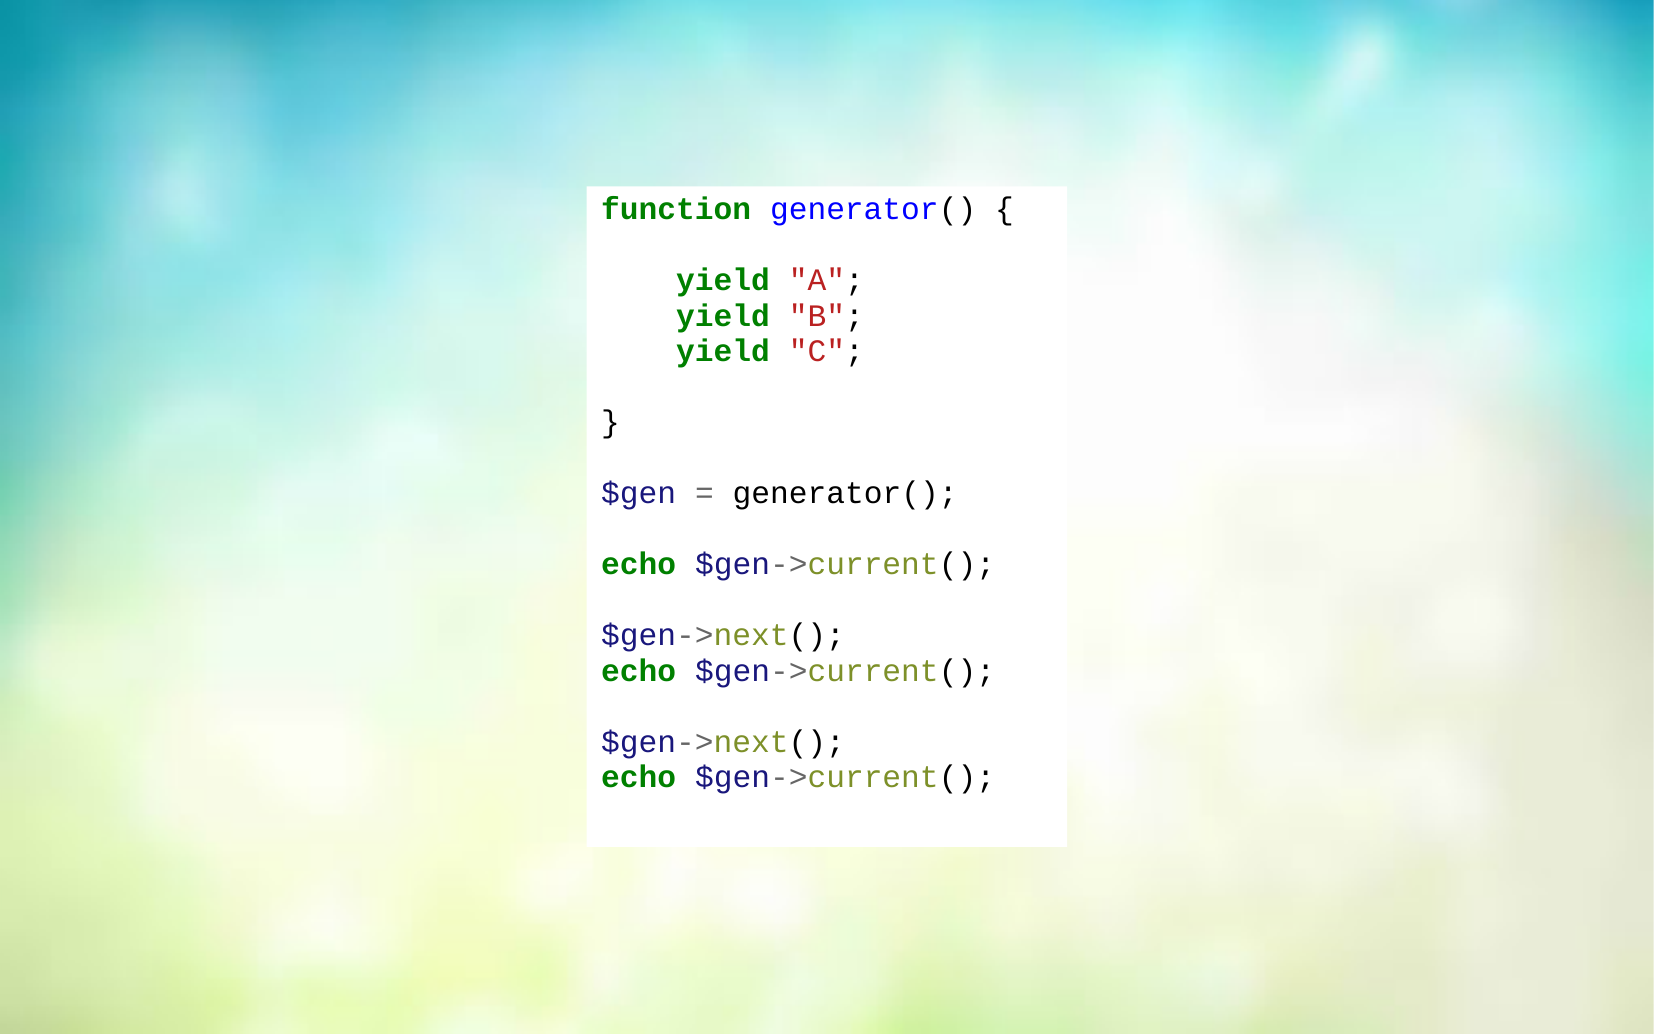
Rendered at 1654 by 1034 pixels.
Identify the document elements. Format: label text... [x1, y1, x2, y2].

text_box function generator() { yield "A"; yield "B"; yield "C"; } $gen = generator(); echo $gen->current(); $gen->next(); echo $gen->current(); $gen->next(); echo $gen->current(); [586, 186, 1068, 847]
picture [0, 0, 1654, 1034]
